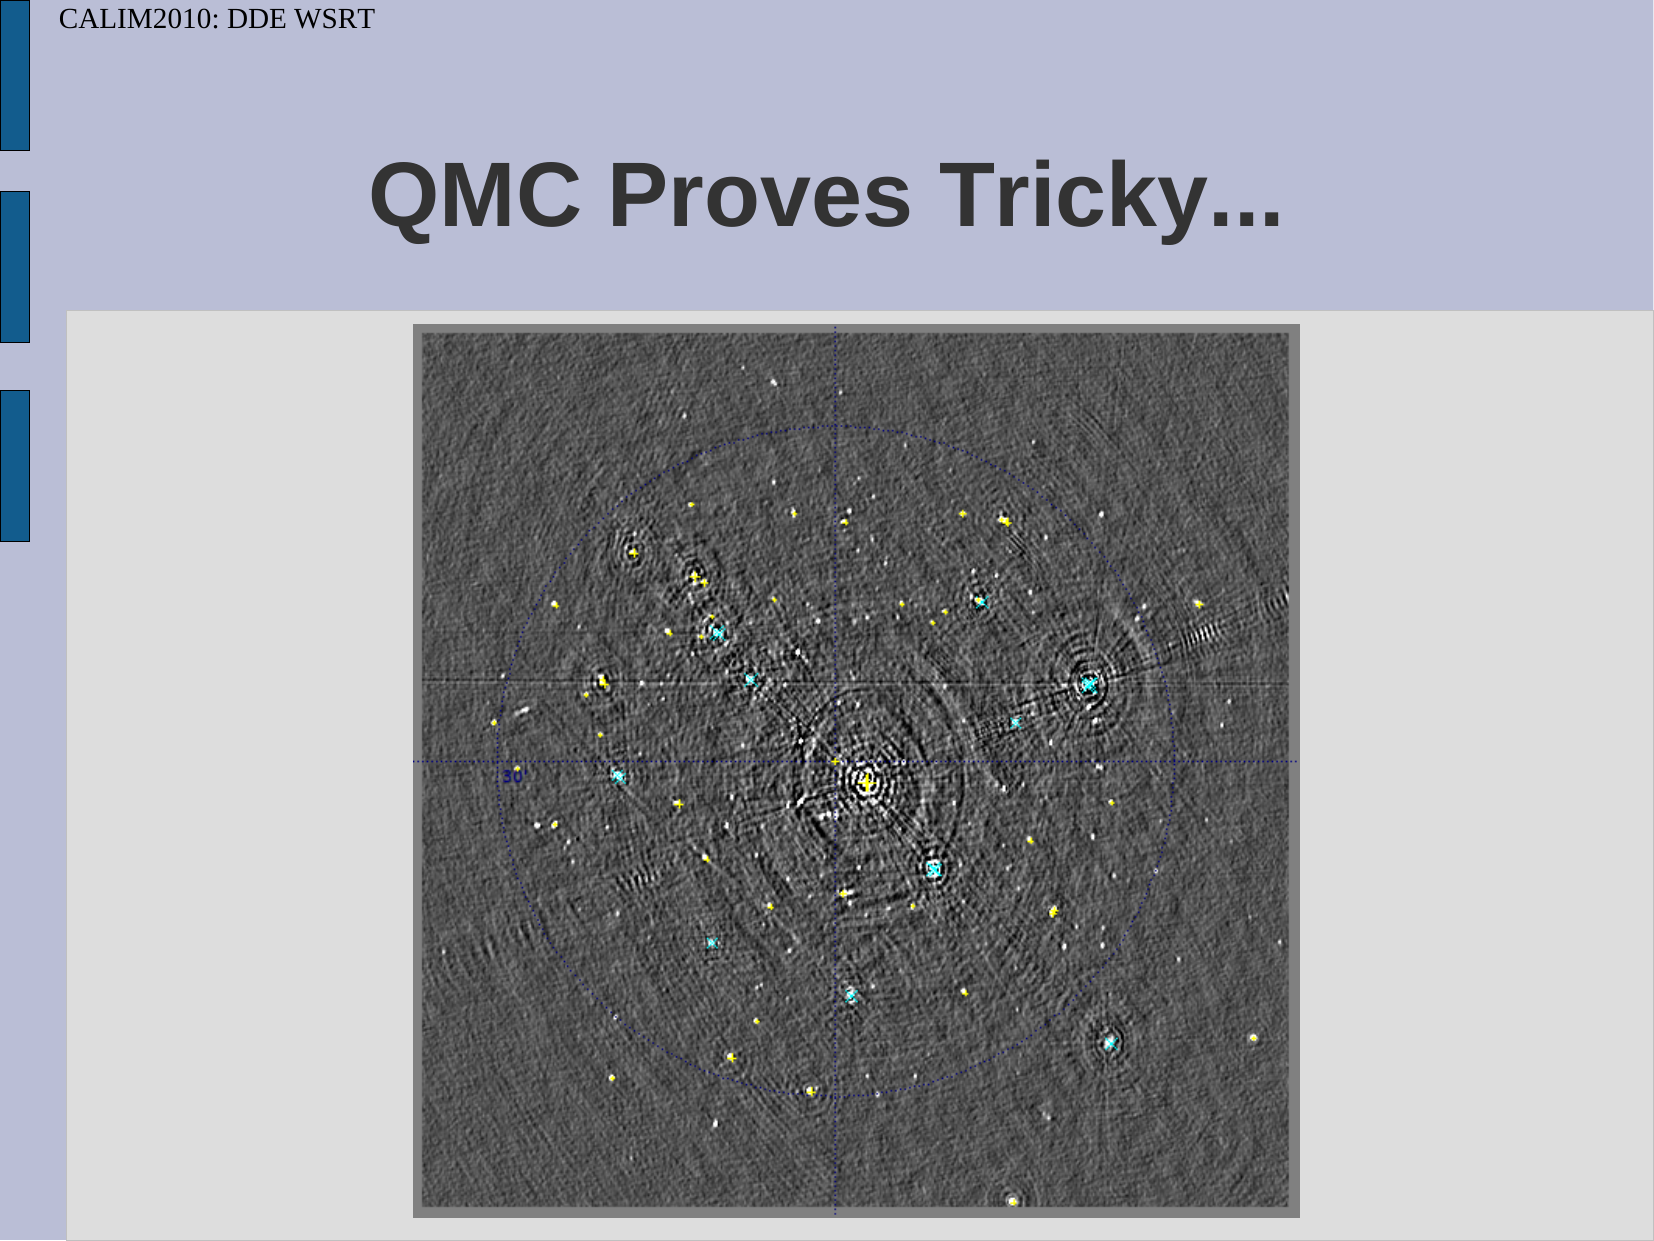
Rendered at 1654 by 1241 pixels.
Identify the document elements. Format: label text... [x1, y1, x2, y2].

picture [413, 324, 1300, 1218]
title QMC Proves Tricky... [121, 91, 1534, 299]
